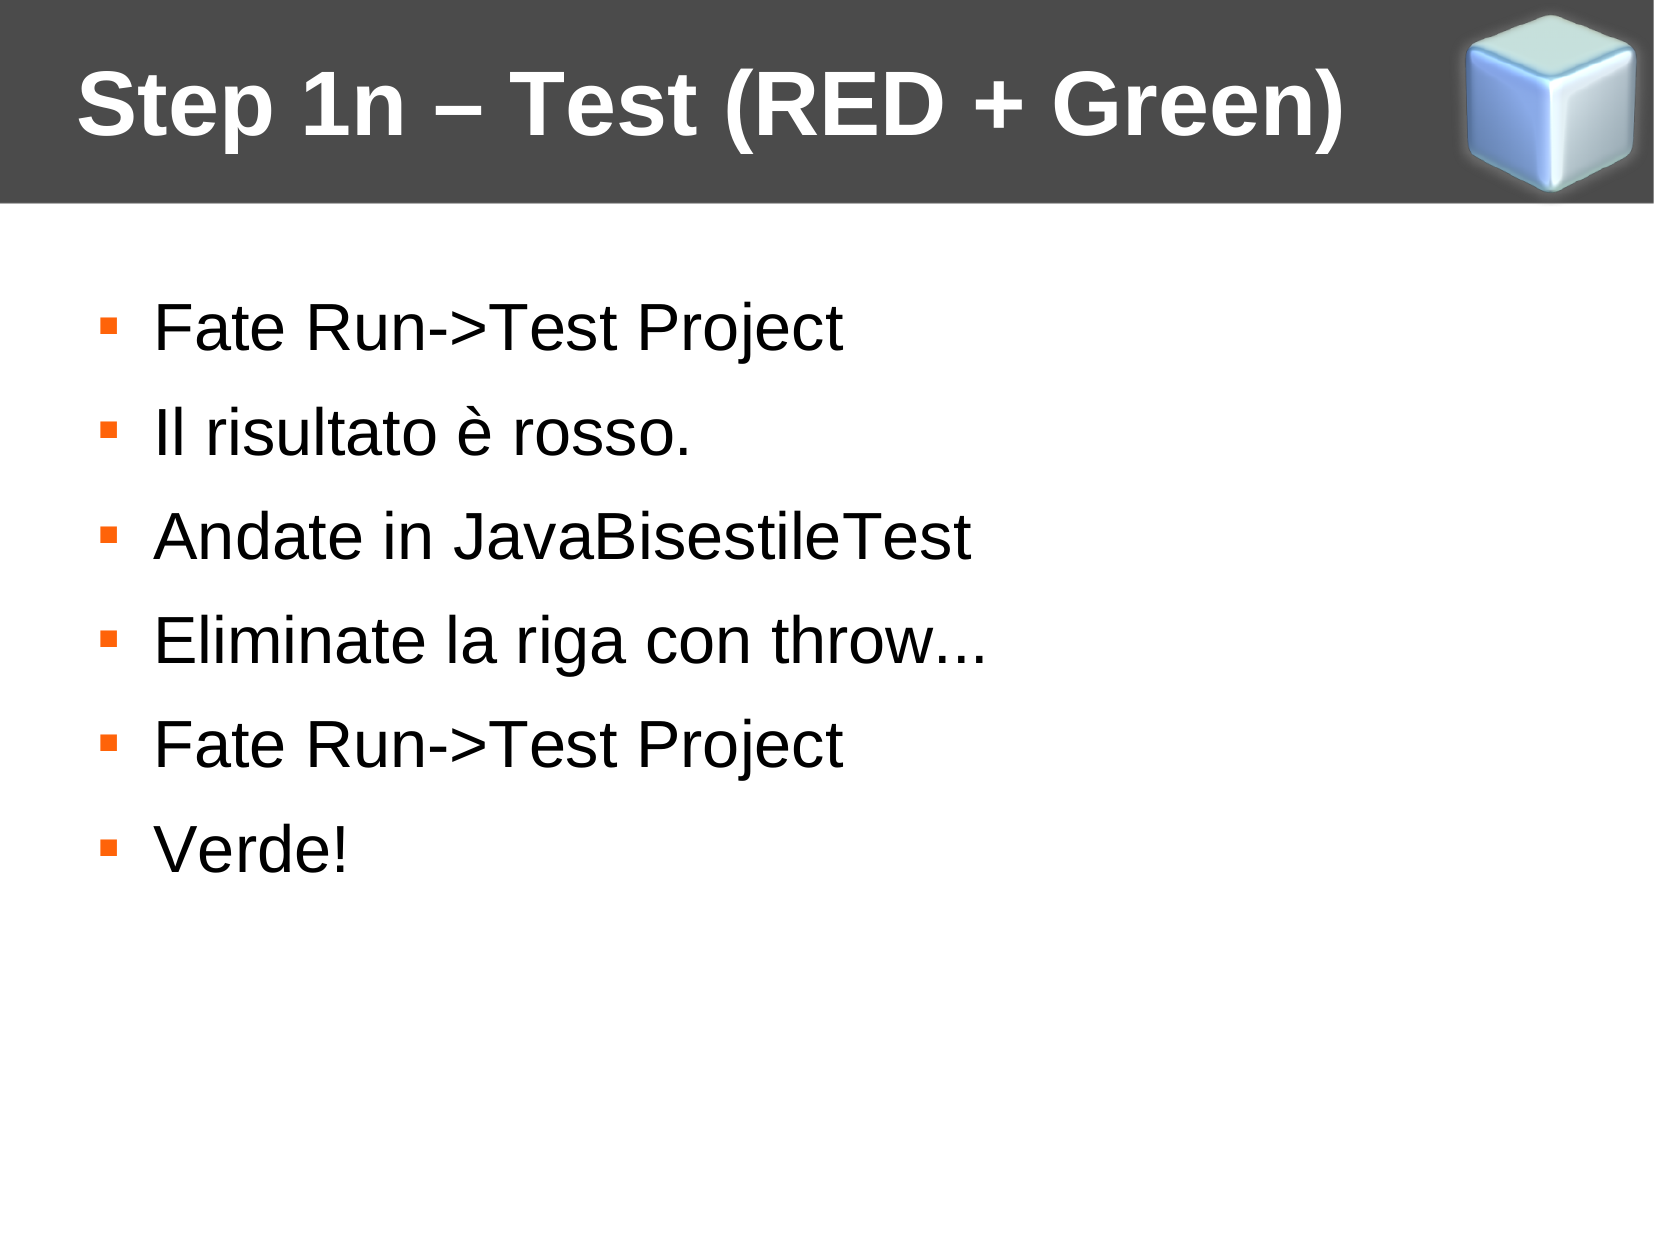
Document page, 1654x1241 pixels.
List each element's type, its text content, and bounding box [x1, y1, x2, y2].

list Fate Run->Test Project Il risultato è rosso. Andate in JavaBisestileTest Eliminate la riga con throw... Fate Run->Test Project Verde! [82, 290, 1571, 1109]
title Step 1n – Test (RED + Green) [76, 0, 1565, 208]
picture [0, 0, 1654, 1241]
